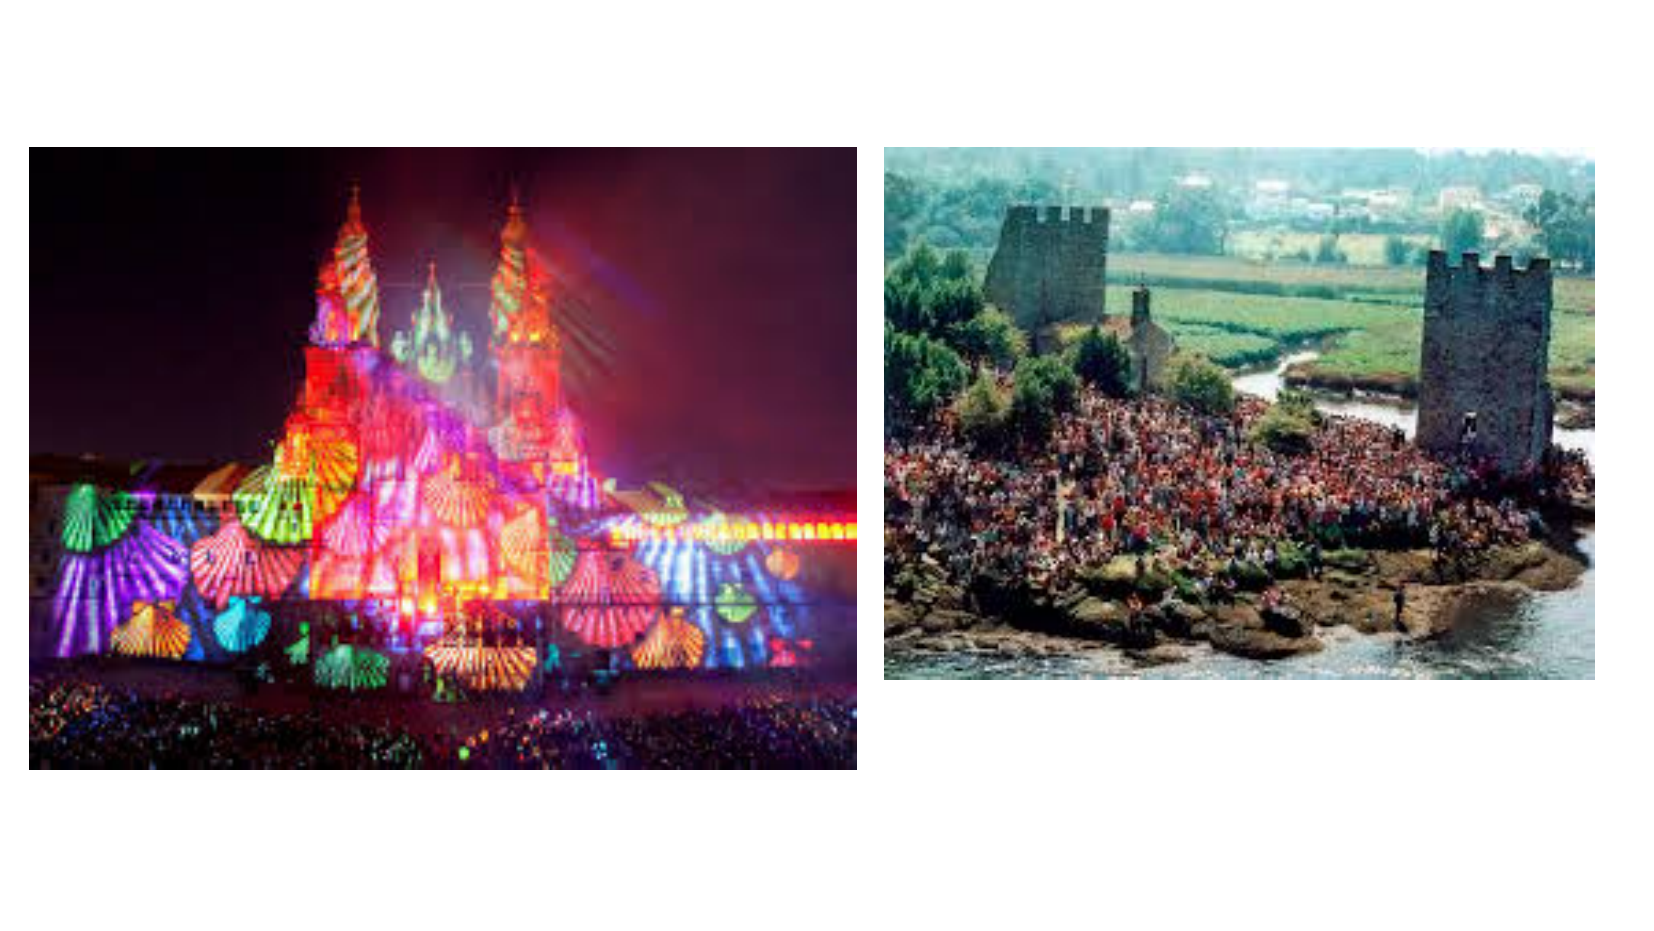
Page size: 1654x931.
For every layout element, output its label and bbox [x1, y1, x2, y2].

picture [29, 147, 857, 771]
picture [884, 147, 1595, 680]
